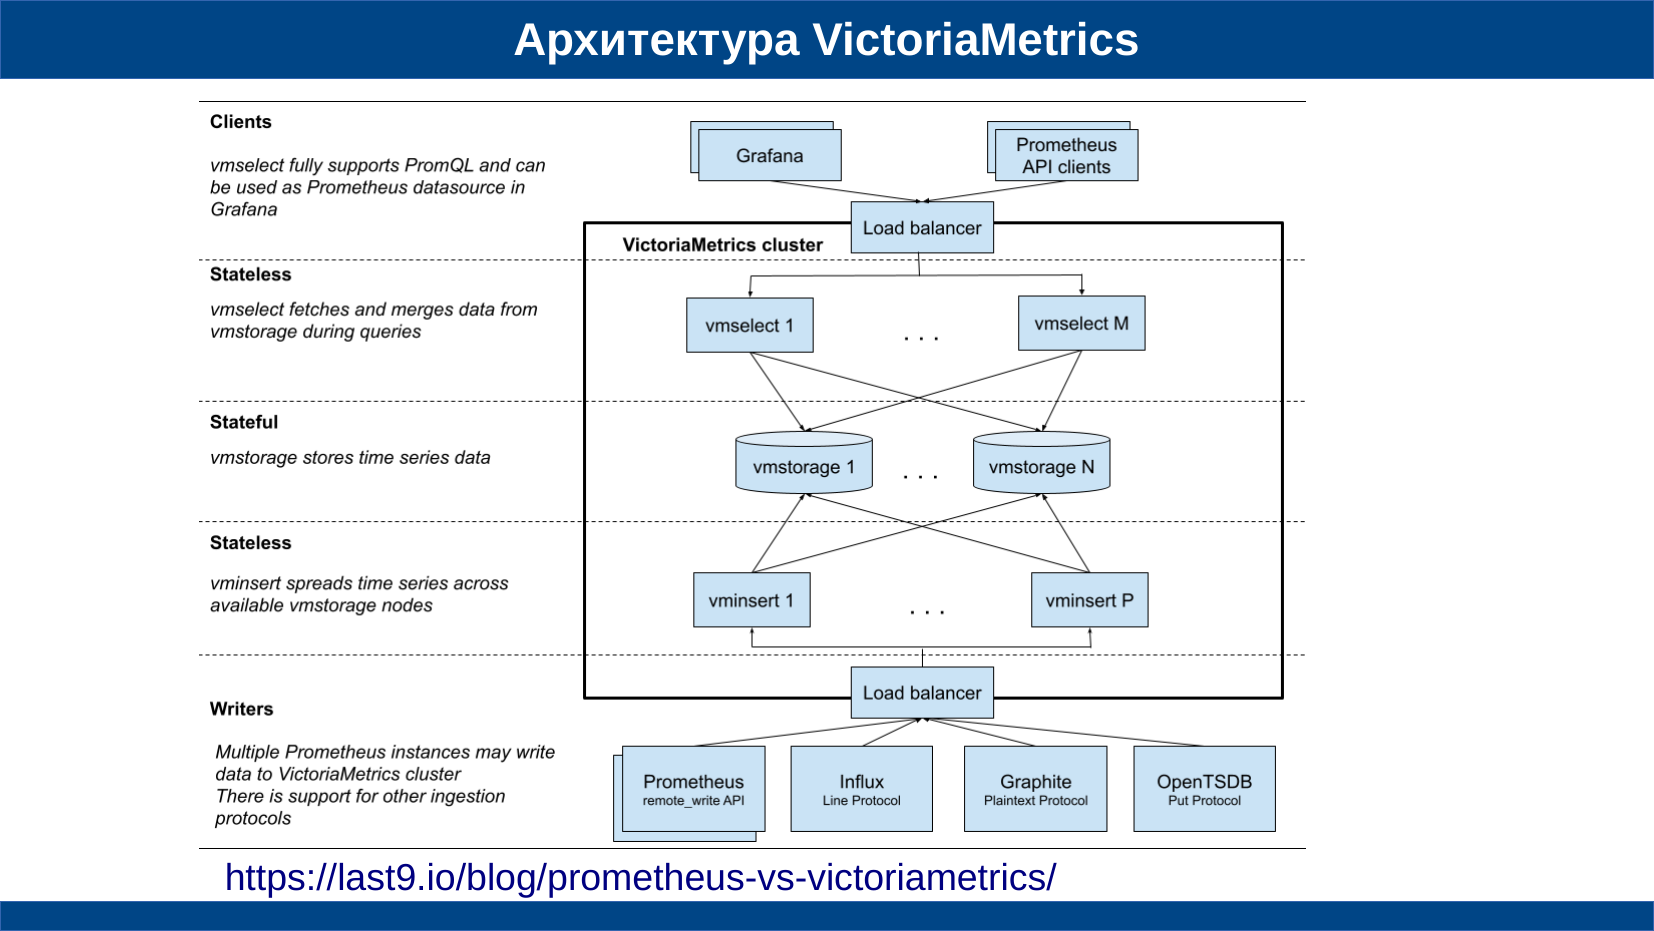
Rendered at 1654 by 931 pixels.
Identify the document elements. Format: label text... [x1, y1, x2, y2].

picture [199, 101, 1306, 849]
title Архитектура VictoriaMetrics [0, 0, 1654, 79]
text_box https://last9.io/blog/prometheus-vs-victoriametrics/ [210, 848, 1084, 906]
